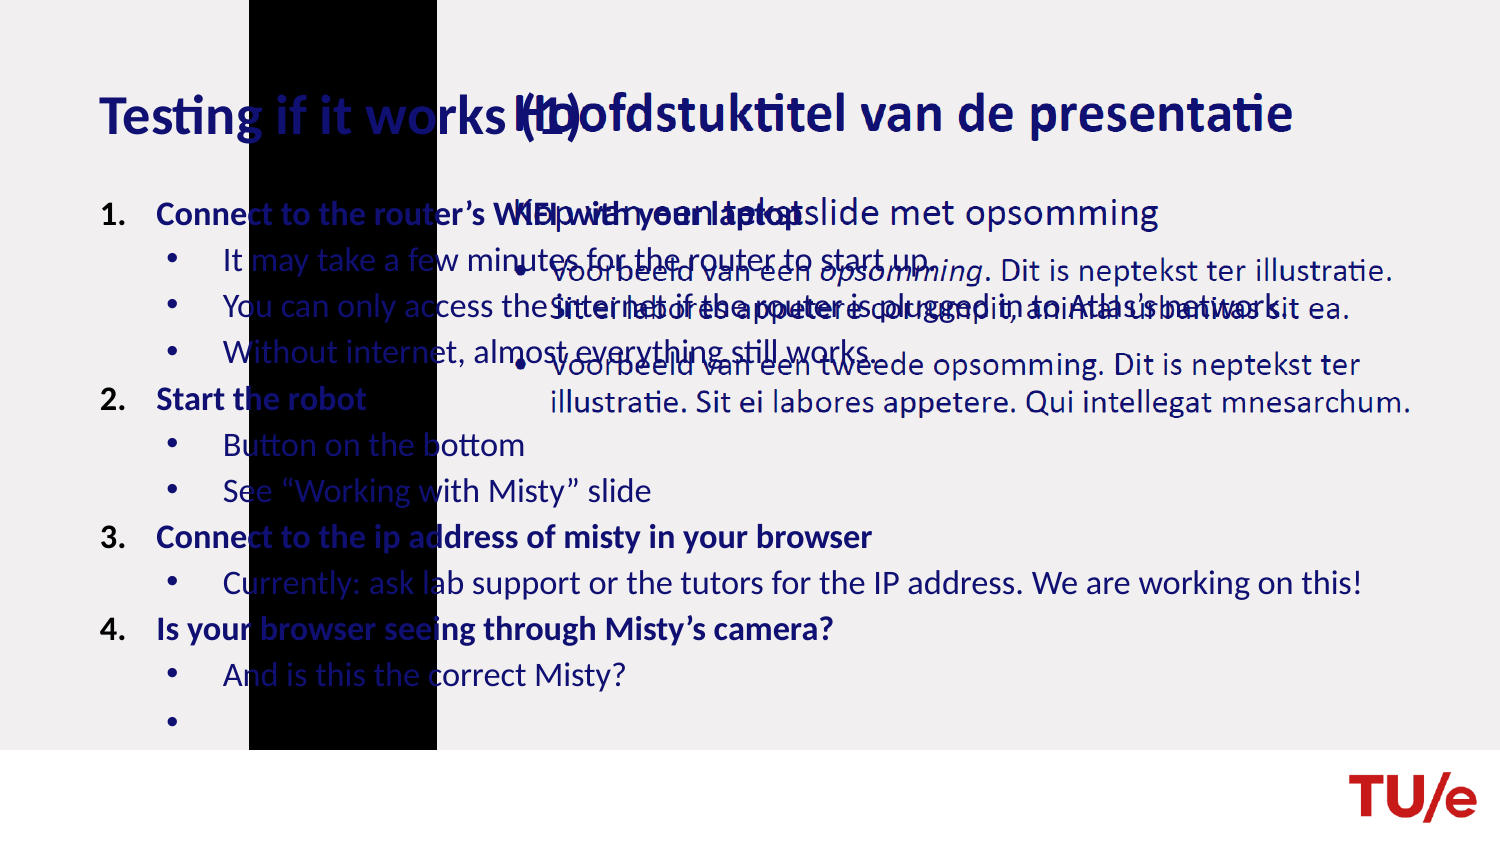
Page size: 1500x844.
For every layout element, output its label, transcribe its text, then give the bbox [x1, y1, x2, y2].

list Connect to the router’s WIFI with your laptop It may take a few minutes for the router to start up. You can only access the internet if the router is plugged in to Atlas’s network. Without internet, almost everything still works. Start the robot Button on the bottom See “Working with Misty” slide Connect to the ip address of misty in your browser Currently: ask lab support or the tutors for the IP address. We are working on this! Is your browser seeing through Misty’s camera? And is this the correct Misty? [100, 194, 1400, 750]
title Testing if it works (1) [99, 89, 1400, 155]
